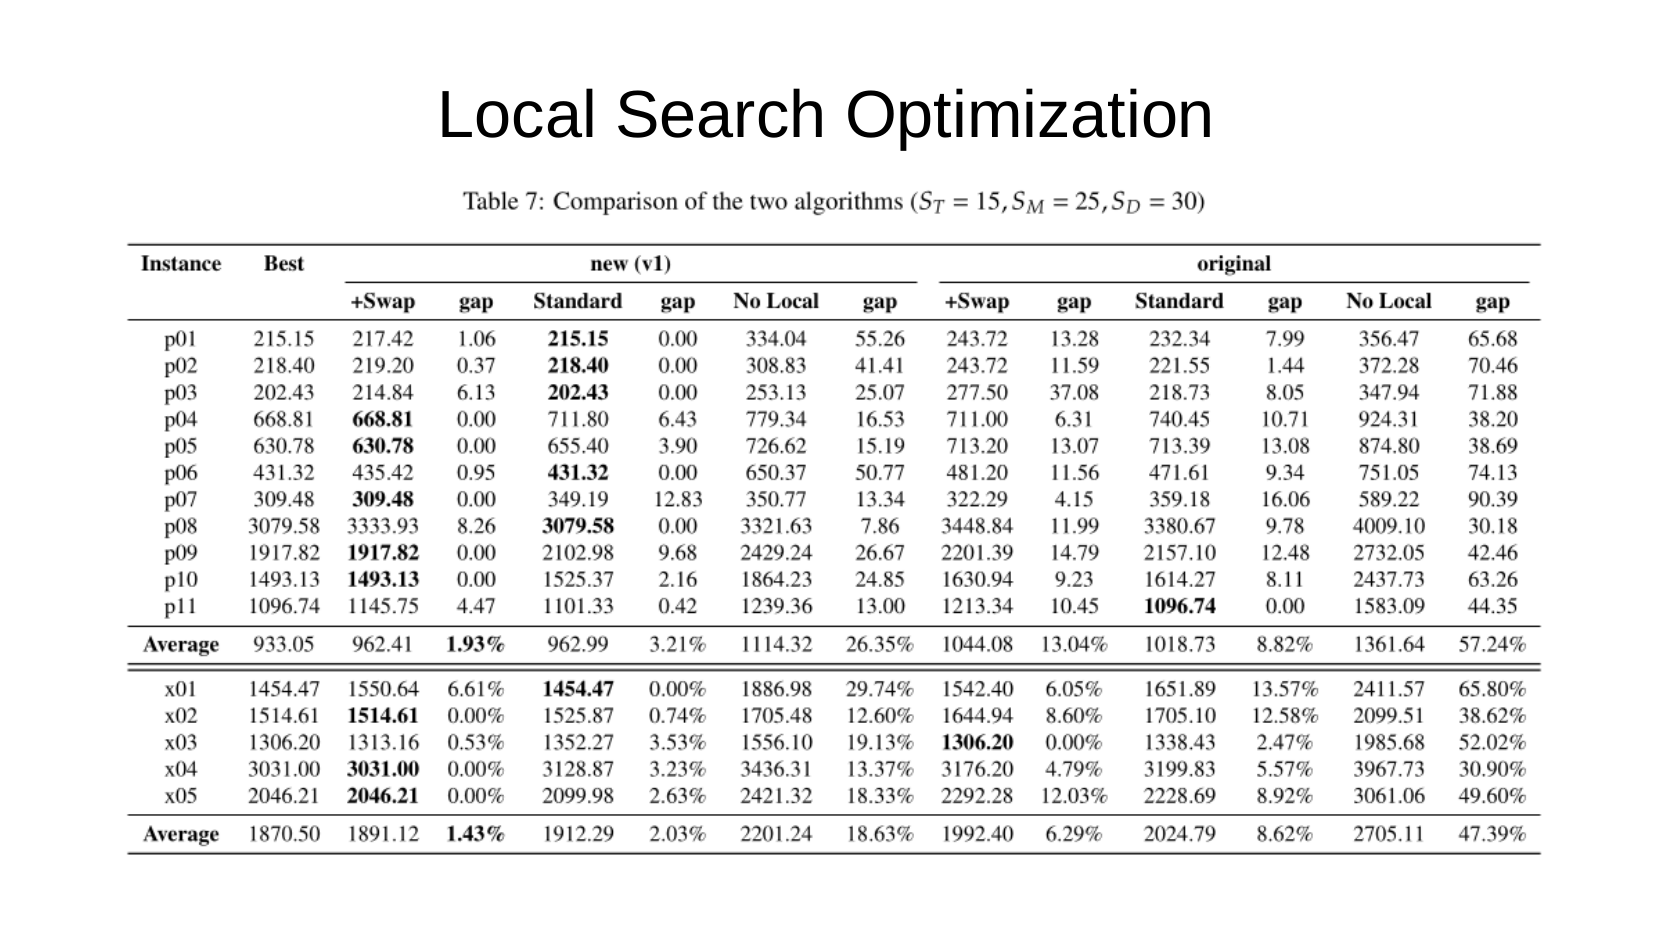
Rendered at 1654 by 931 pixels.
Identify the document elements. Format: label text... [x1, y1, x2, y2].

picture [112, 182, 1558, 863]
title Local Search Optimization [82, 37, 1571, 193]
